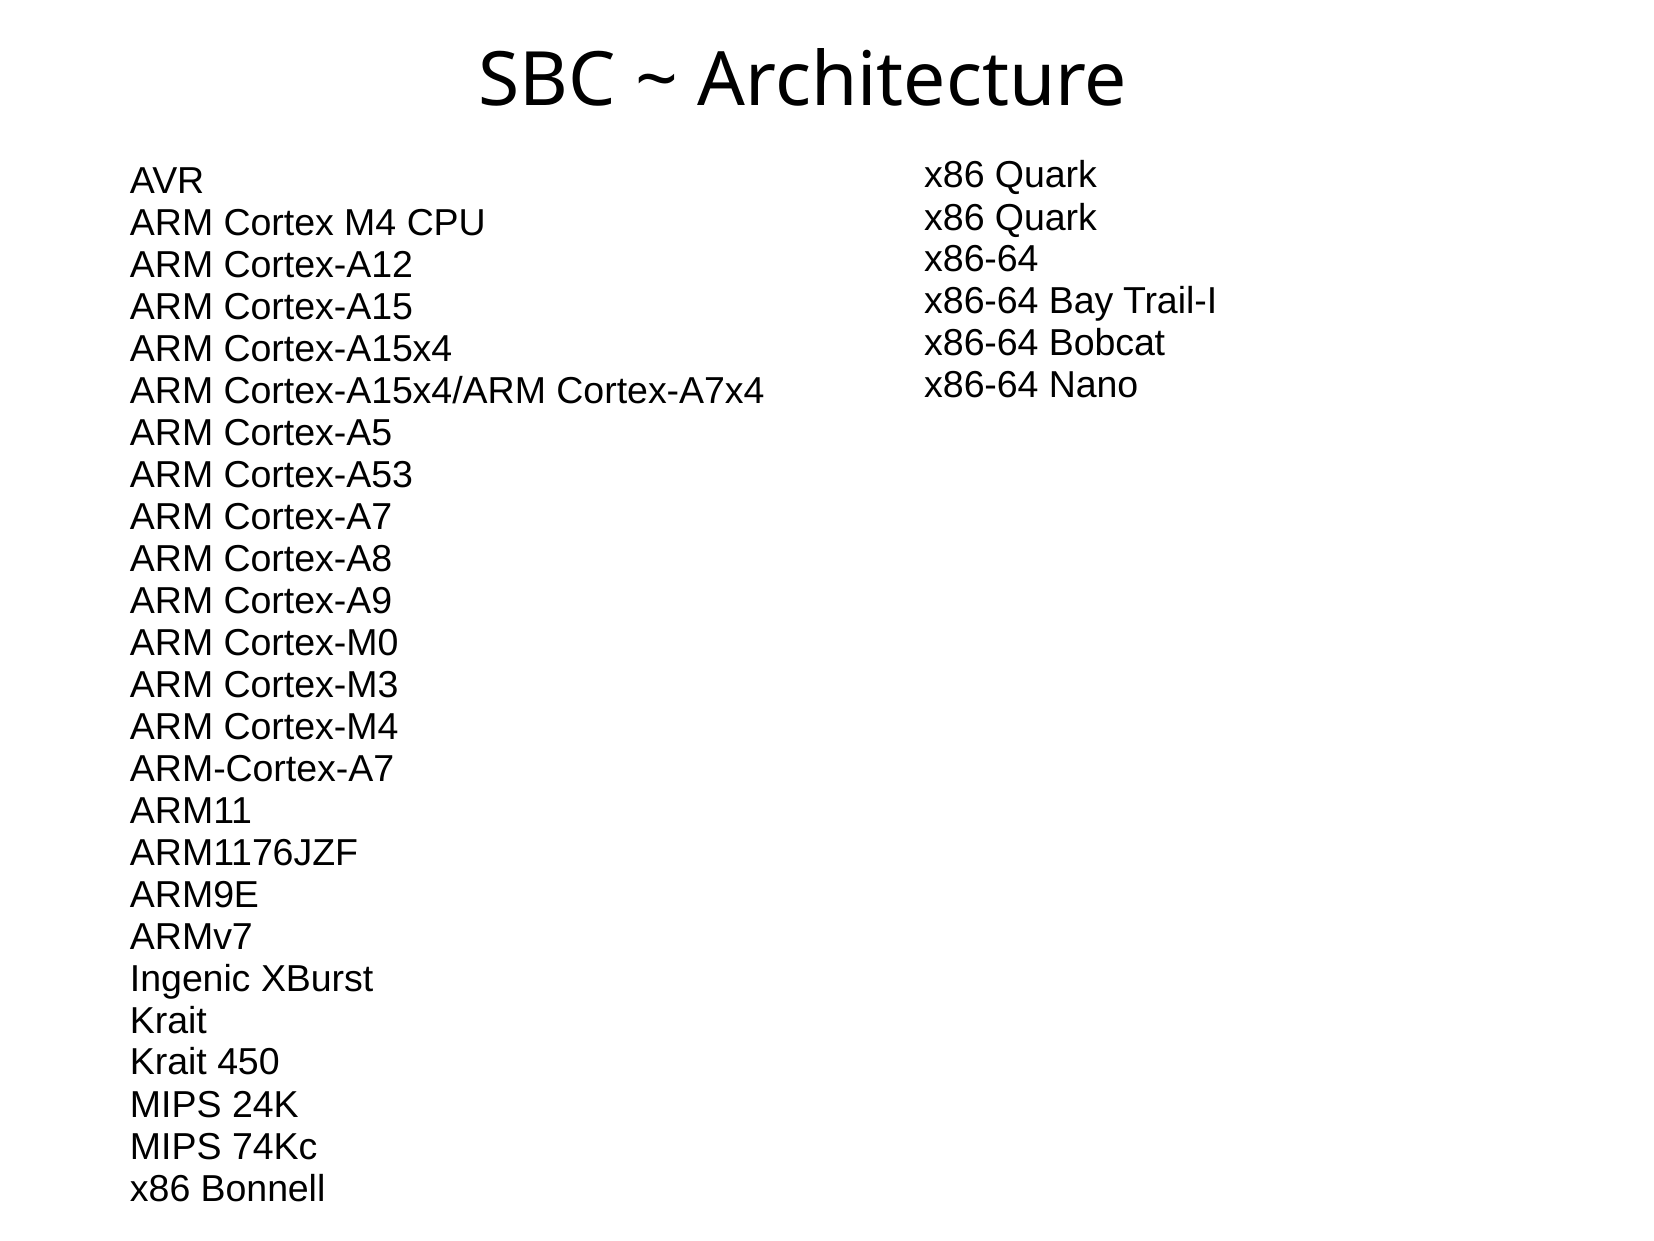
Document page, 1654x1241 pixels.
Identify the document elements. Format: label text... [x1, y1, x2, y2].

title SBC ~ Architecture [59, 35, 1548, 118]
text_box x86 Quark x86 Quark x86-64 x86-64 Bay Trail-I x86-64 Bobcat x86-64 Nano [909, 146, 1233, 414]
text_box AVR ARM Cortex M4 CPU ARM Cortex-A12 ARM Cortex-A15 ARM Cortex-A15x4 ARM Cortex-A15x4/ARM Cortex-A7x4 ARM Cortex-A5 ARM Cortex-A53 ARM Cortex-A7 ARM Cortex-A8 ARM Cortex-A9 ARM Cortex-M0 ARM Cortex-M3 ARM Cortex-M4 ARM-Cortex-A7 ARM11 ARM1176JZF ARM9E ARMv7 Ingenic XBurst Krait Krait 450 MIPS 24K MIPS 74Kc x86 Bonnell [115, 151, 780, 1217]
